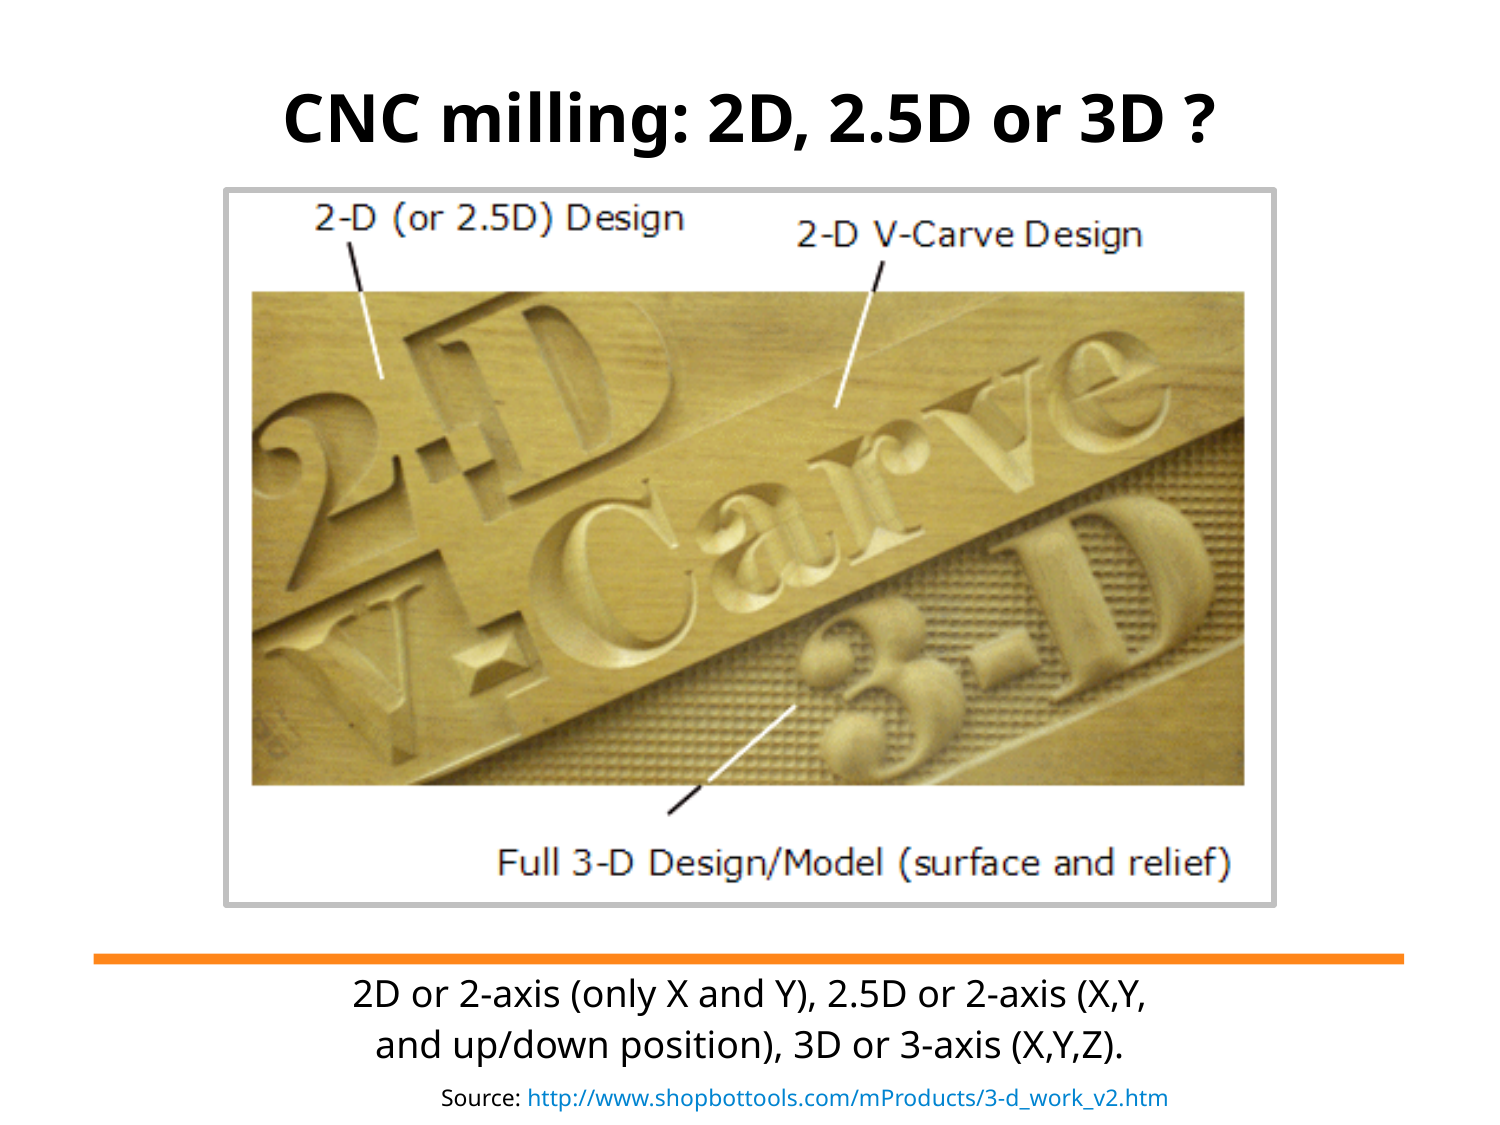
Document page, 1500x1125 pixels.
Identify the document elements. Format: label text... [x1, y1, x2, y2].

title CNC milling: 2D, 2.5D or 3D ? [75, 44, 1426, 188]
text_box Source: http://www.shopbottools.com/mProducts/3-d_work_v2.htm [426, 1074, 1112, 1119]
picture [0, 0, 1500, 1125]
text_box 2D or 2-axis (only X and Y), 2.5D or 2-axis (X,Y, and up/down position), 3D or 3-axis (X,Y,Z). [320, 960, 1180, 1073]
